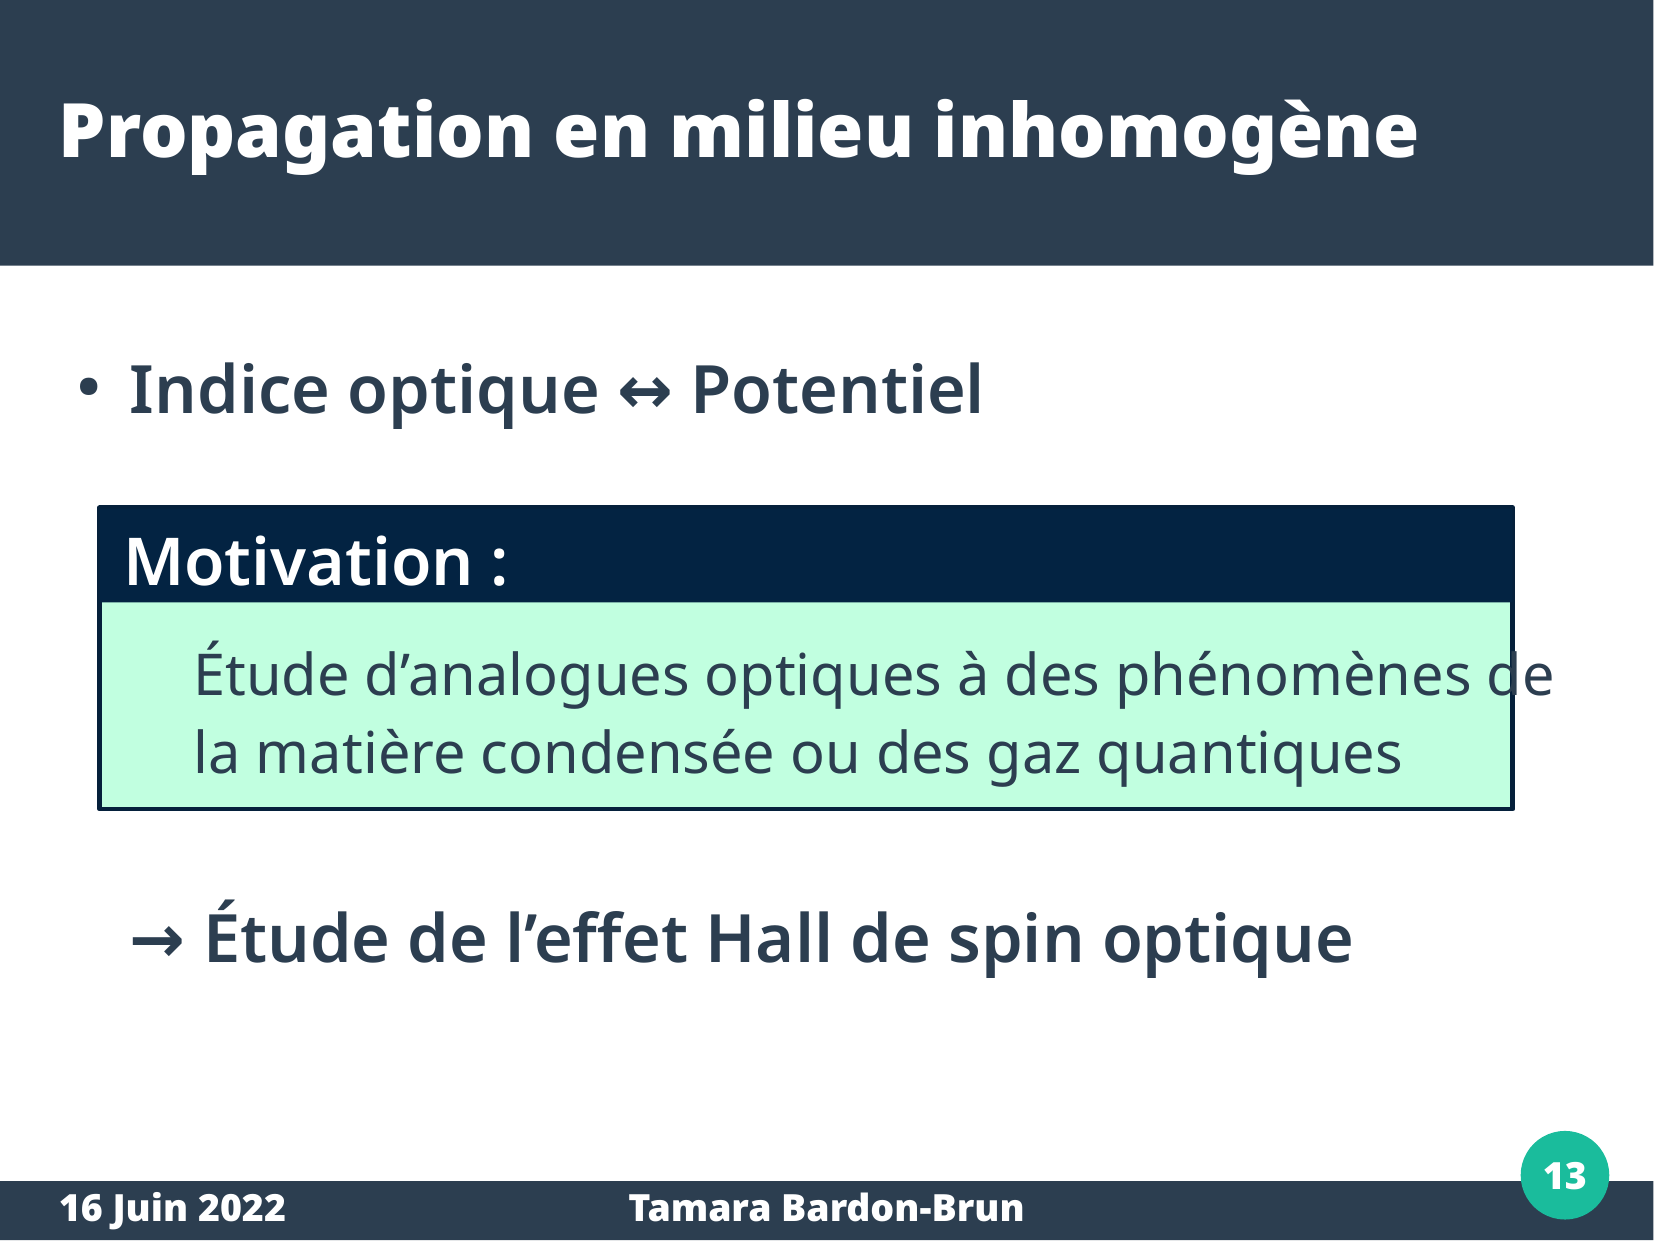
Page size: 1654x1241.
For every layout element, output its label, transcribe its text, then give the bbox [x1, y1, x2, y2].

list Motivation : Étude d’analogues optiques à des phénomènes de la matière condensée ou des gaz quantiques [53, 514, 1560, 792]
list → Étude de l’effet Hall de spin optique [59, 891, 1595, 993]
list Indice optique ↔ Potentiel [59, 342, 1595, 632]
text_box [99, 792, 1513, 810]
title Propagation en milieu inhomogène [59, 49, 1595, 207]
text_box [99, 508, 1513, 514]
